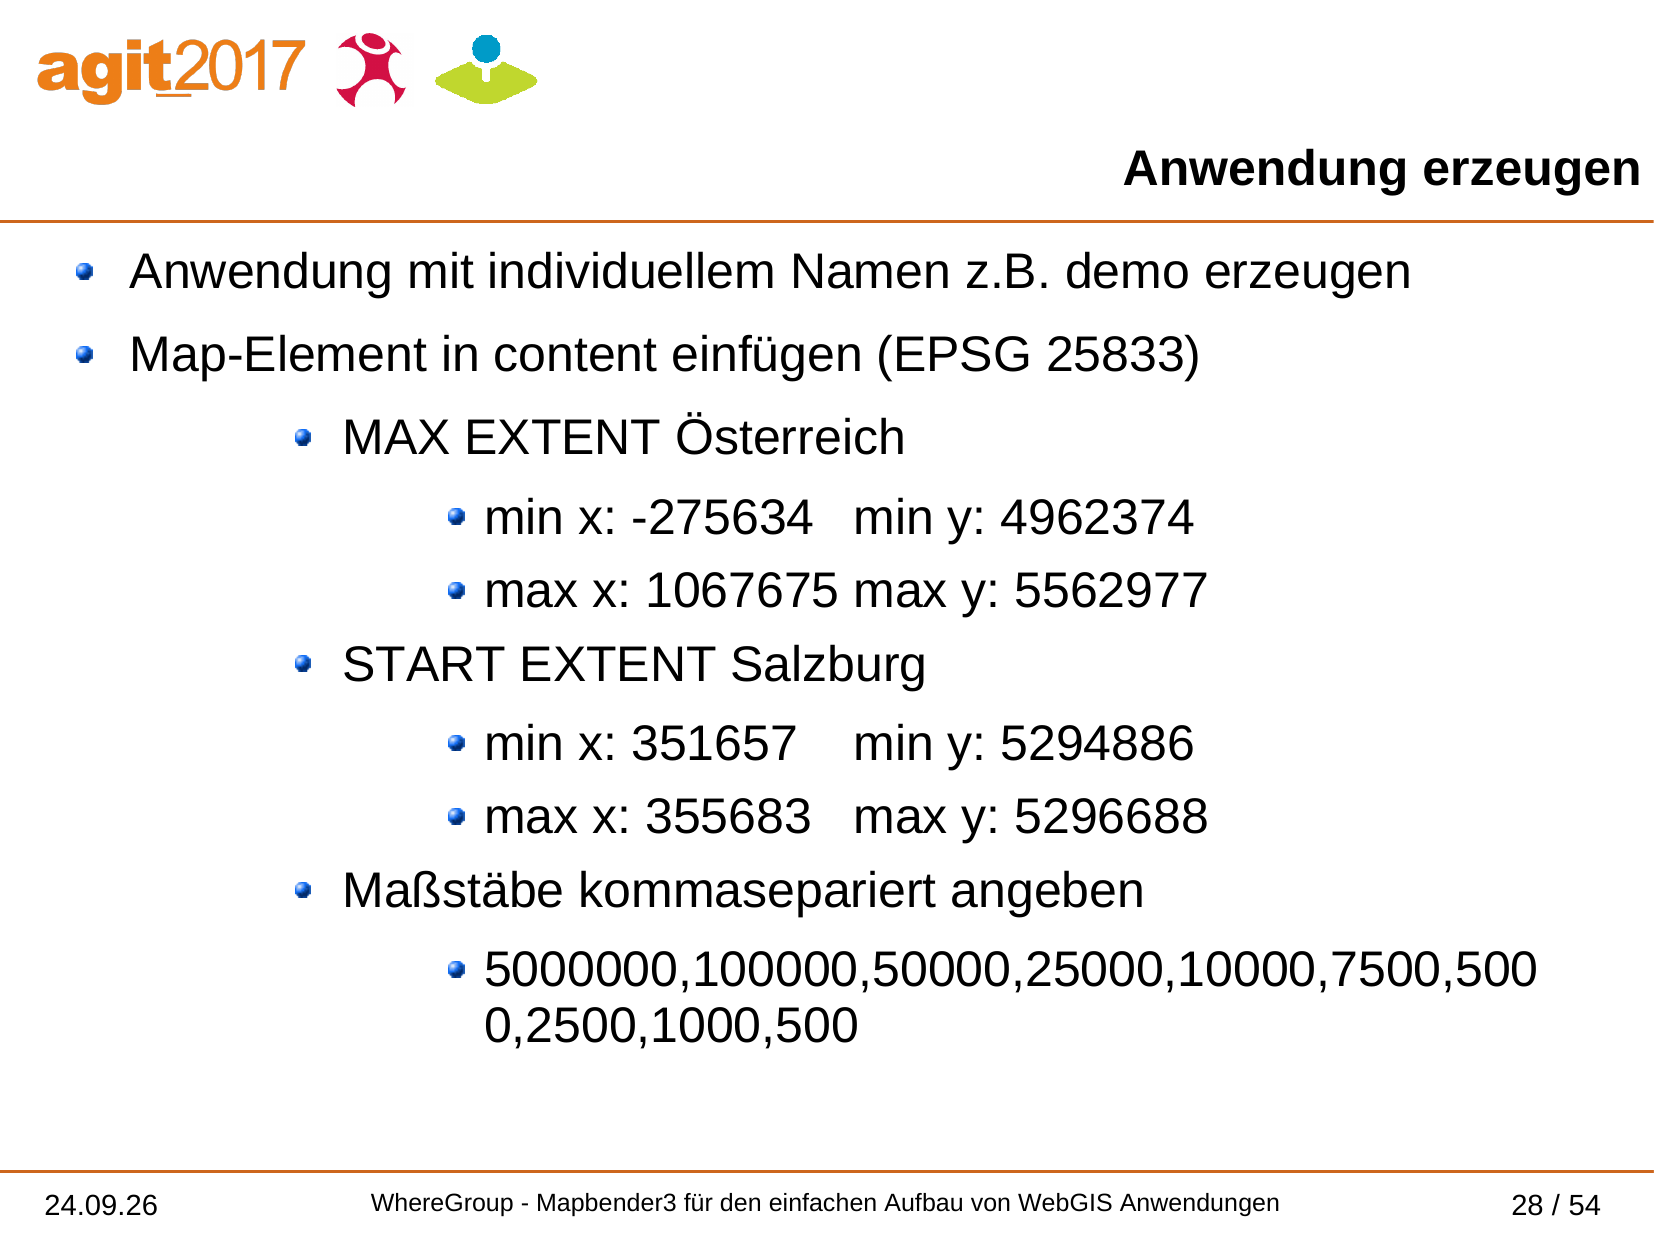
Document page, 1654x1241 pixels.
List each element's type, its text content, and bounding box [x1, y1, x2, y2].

title Anwendung erzeugen [153, 124, 1642, 213]
picture [435, 35, 538, 104]
list Anwendung mit individuellem Namen z.B. demo erzeugen Map-Element in content einfügen (EPSG 25833) MAX EXTENT Österreich min x: -275634 min y: 4962374 max x: 1067675 max y: 5562977 START EXTENT Salzburg min x: 351657 min y: 5294886 max x: 355683 max y: 5296688 Maßstäbe kommasepariert angeben 5000000,100000,50000,25000,10000,7500,5000,2500,1000,500 [59, 243, 1548, 1153]
picture [35, 23, 308, 107]
